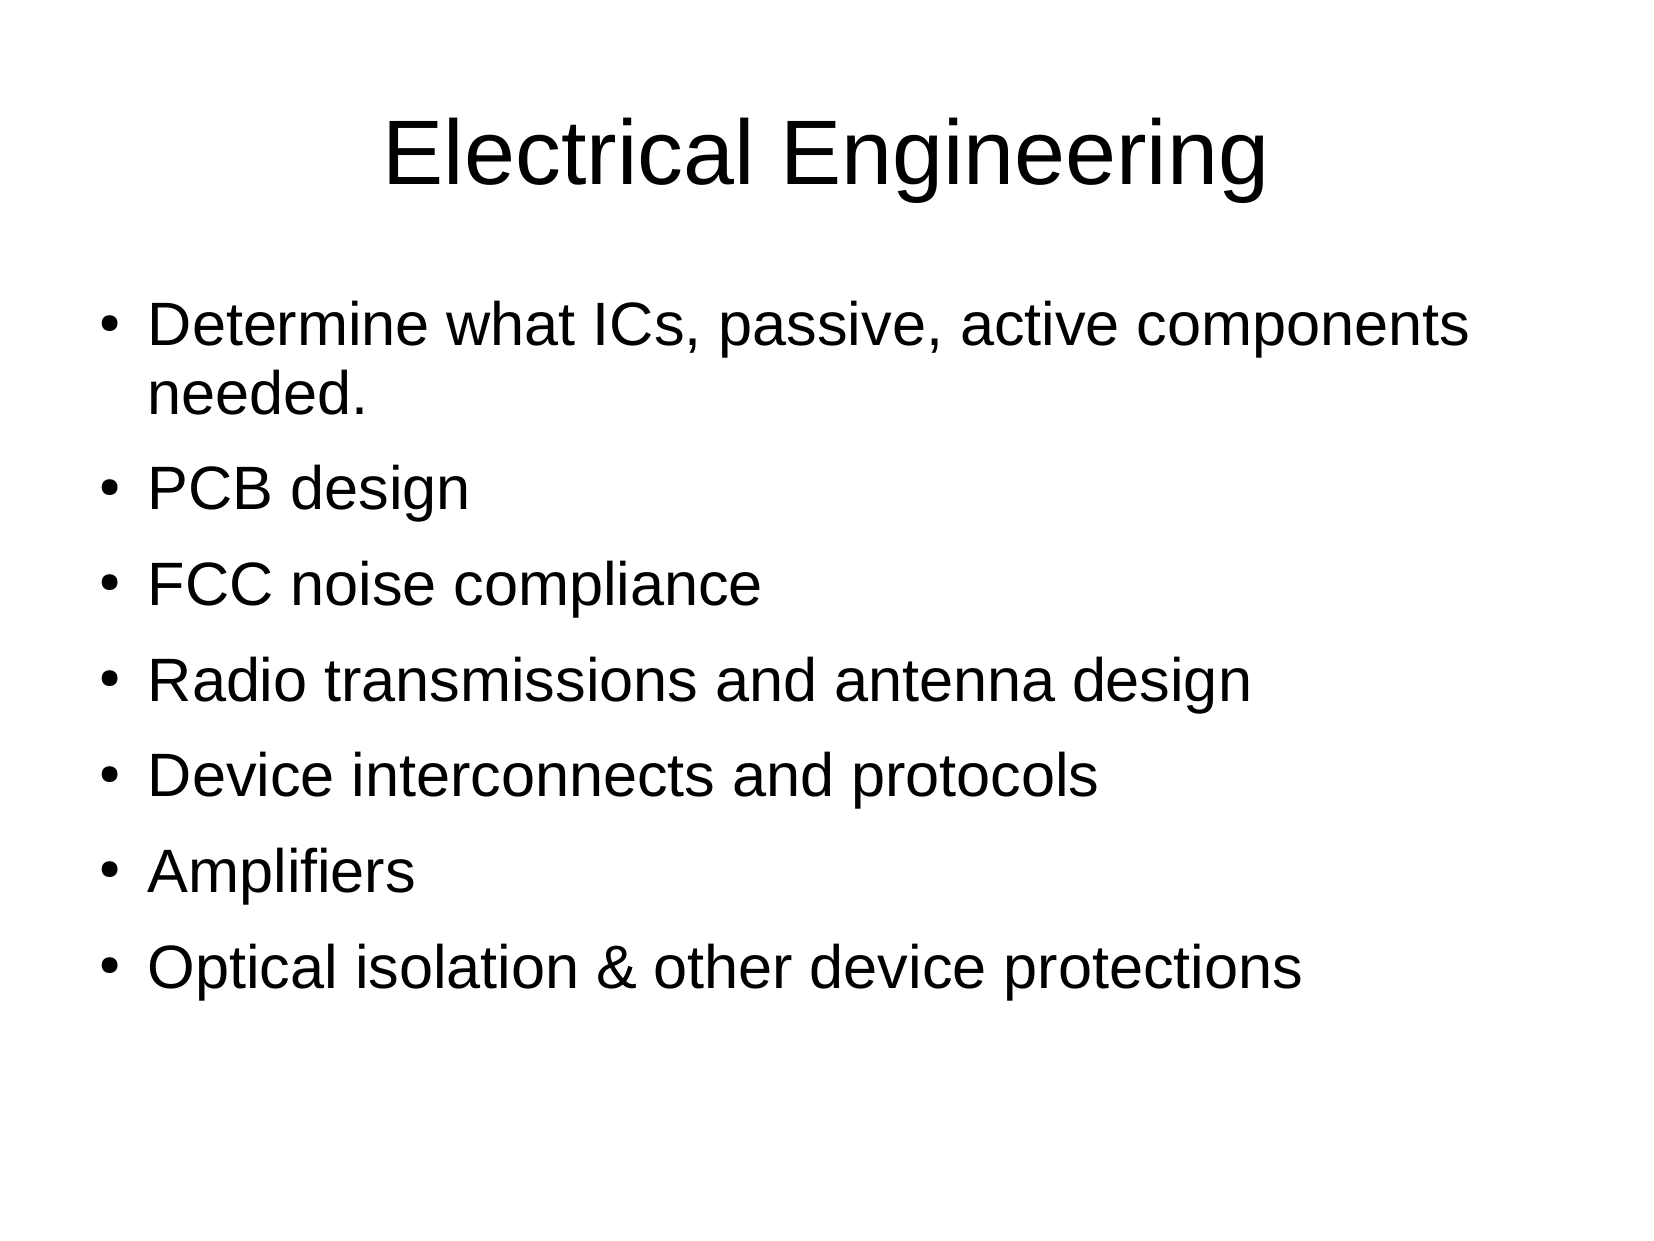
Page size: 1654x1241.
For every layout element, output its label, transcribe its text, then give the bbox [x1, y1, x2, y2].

title Electrical Engineering [82, 49, 1571, 257]
list Determine what ICs, passive, active components needed. PCB design FCC noise compliance Radio transmissions and antenna design Device interconnects and protocols Amplifiers Optical isolation & other device protections [82, 290, 1571, 1010]
